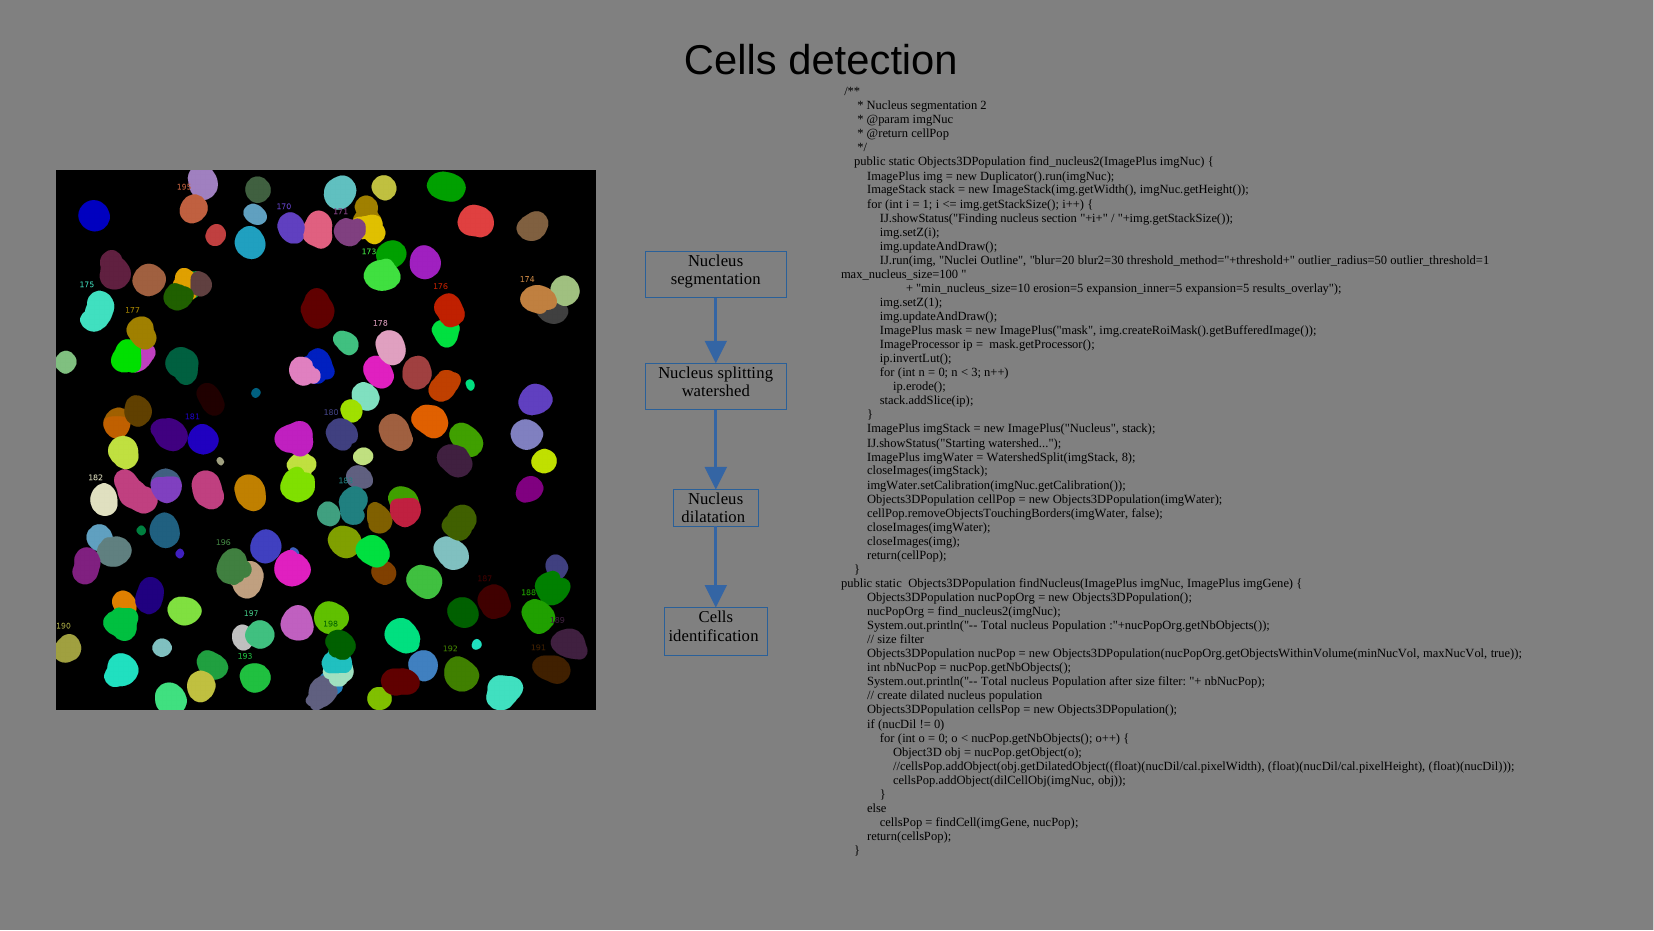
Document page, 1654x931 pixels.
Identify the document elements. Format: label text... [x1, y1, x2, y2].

picture [56, 170, 596, 710]
text_box Nucleus dilatation [673, 489, 759, 527]
text_box Nucleus segmentation [645, 251, 787, 298]
text_box Cells identification [664, 607, 768, 656]
text_box Nucleus splitting watershed [645, 363, 787, 410]
text_box /** * Nucleus segmentation 2 * @param imgNuc * @return cellPop */ public static Objects3DPopulation find_nucleus2(ImagePlus imgNuc) { ImagePlus img = new Duplicator().run(imgNuc); ImageStack stack = new ImageStack(img.getWidth(), imgNuc.getHeight()); for (int i = 1; i <= img.getStackSize(); i++) { IJ.showStatus("Finding nucleus section "+i+" / "+img.getStackSize()); img.setZ(i); img.updateAndDraw(); IJ.run(img, "Nuclei Outline", "blur=20 blur2=30 threshold_method="+threshold+" outlier_radius=50 outlier_threshold=1 max_nucleus_size=100 " + "min_nucleus_size=10 erosion=5 expansion_inner=5 expansion=5 results_overlay"); img.setZ(1); img.updateAndDraw(); ImagePlus mask = new ImagePlus("mask", img.createRoiMask().getBufferedImage()); ImageProcessor ip = mask.getProcessor(); ip.invertLut(); for (int n = 0; n < 3; n++) ip.erode(); stack.addSlice(ip); } ImagePlus imgStack = new ImagePlus("Nucleus", stack); IJ.showStatus("Starting watershed..."); ImagePlus imgWater = WatershedSplit(imgStack, 8); closeImages(imgStack); imgWater.setCalibration(imgNuc.getCalibration()); Objects3DPopulation cellPop = new Objects3DPopulation(imgWater); cellPop.removeObjectsTouchingBorders(imgWater, false); closeImages(imgWater); closeImages(img); return(cellPop); } public static Objects3DPopulation findNucleus(ImagePlus imgNuc, ImagePlus imgGene) { Objects3DPopulation nucPopOrg = new Objects3DPopulation(); nucPopOrg = find_nucleus2(imgNuc); System.out.println("-- Total nucleus Population :"+nucPopOrg.getNbObjects()); // size filter Objects3DPopulation nucPop = new Objects3DPopulation(nucPopOrg.getObjectsWithinVolume(minNucVol, maxNucVol, true)); int nbNucPop = nucPop.getNbObjects(); System.out.println("-- Total nucleus Population after size filter: "+ nbNucPop); // create dilated nucleus population Objects3DPopulation cellsPop = new Objects3DPopulation(); if (nucDil != 0) for (int o = 0; o < nucPop.getNbObjects(); o++) { Object3D obj = nucPop.getObject(o); //cellsPop.addObject(obj.getDilatedObject((float)(nucDil/cal.pixelWidth), (float)(nucDil/cal.pixelHeight), (float)(nucDil))); cellsPop.addObject(dilCellObj(imgNuc, obj)); } else cellsPop = findCell(imgGene, nucPop); return(cellsPop); } [841, 84, 1573, 858]
title Cells detection [82, 37, 1571, 84]
